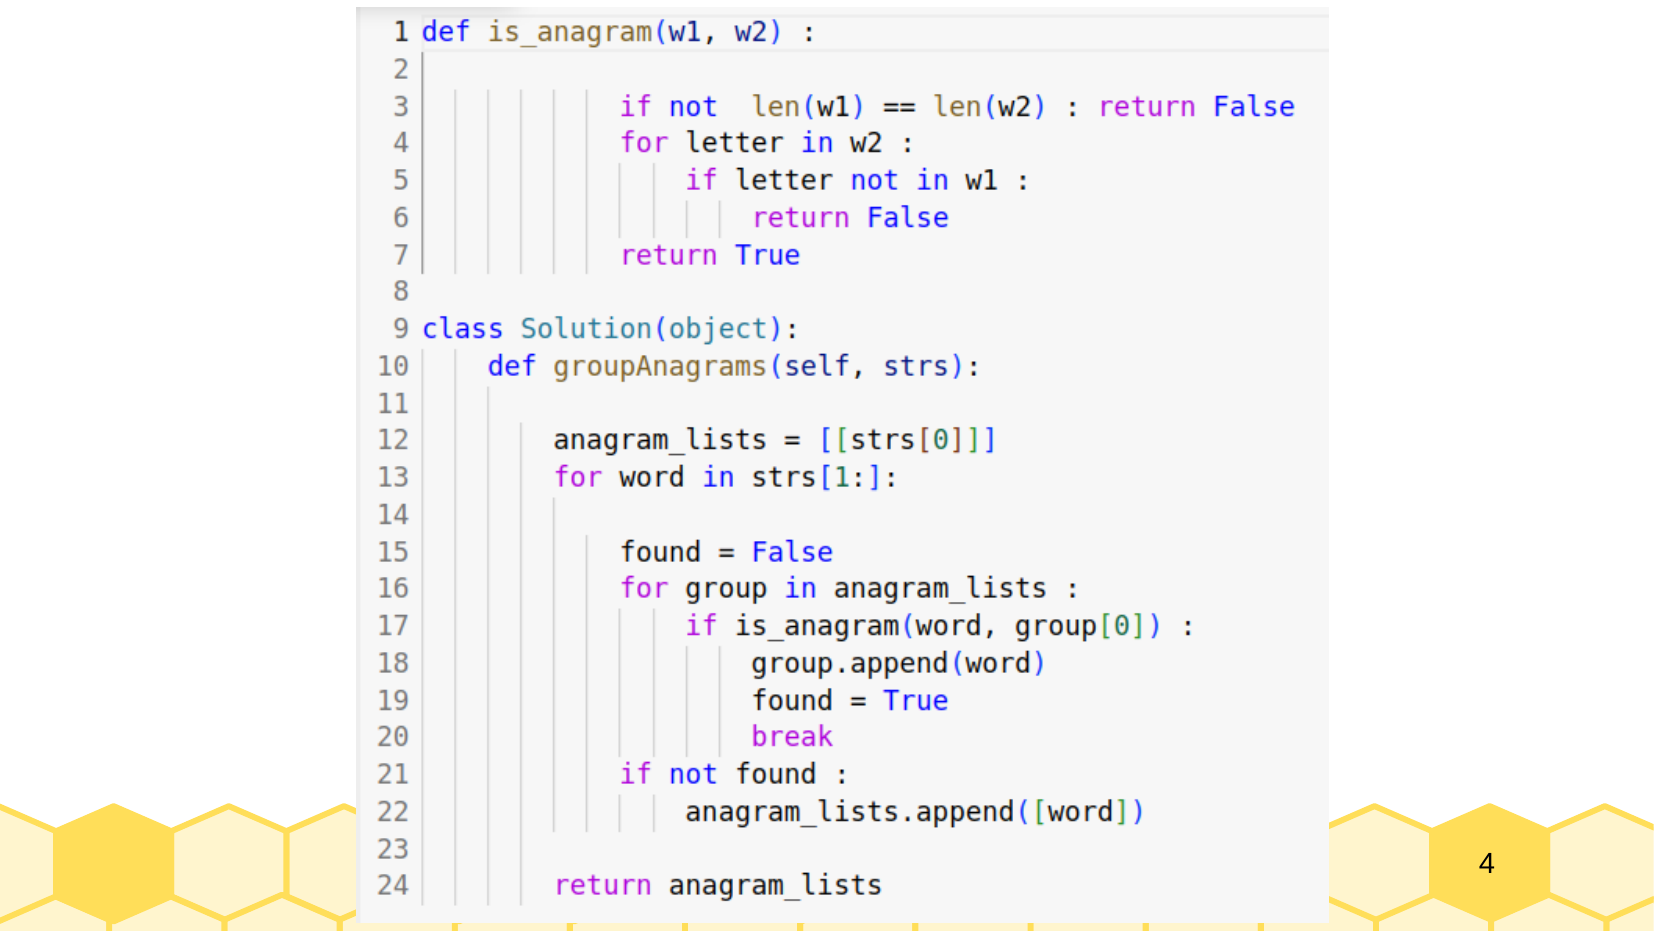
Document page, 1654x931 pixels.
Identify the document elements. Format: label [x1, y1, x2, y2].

picture [356, 7, 1329, 923]
